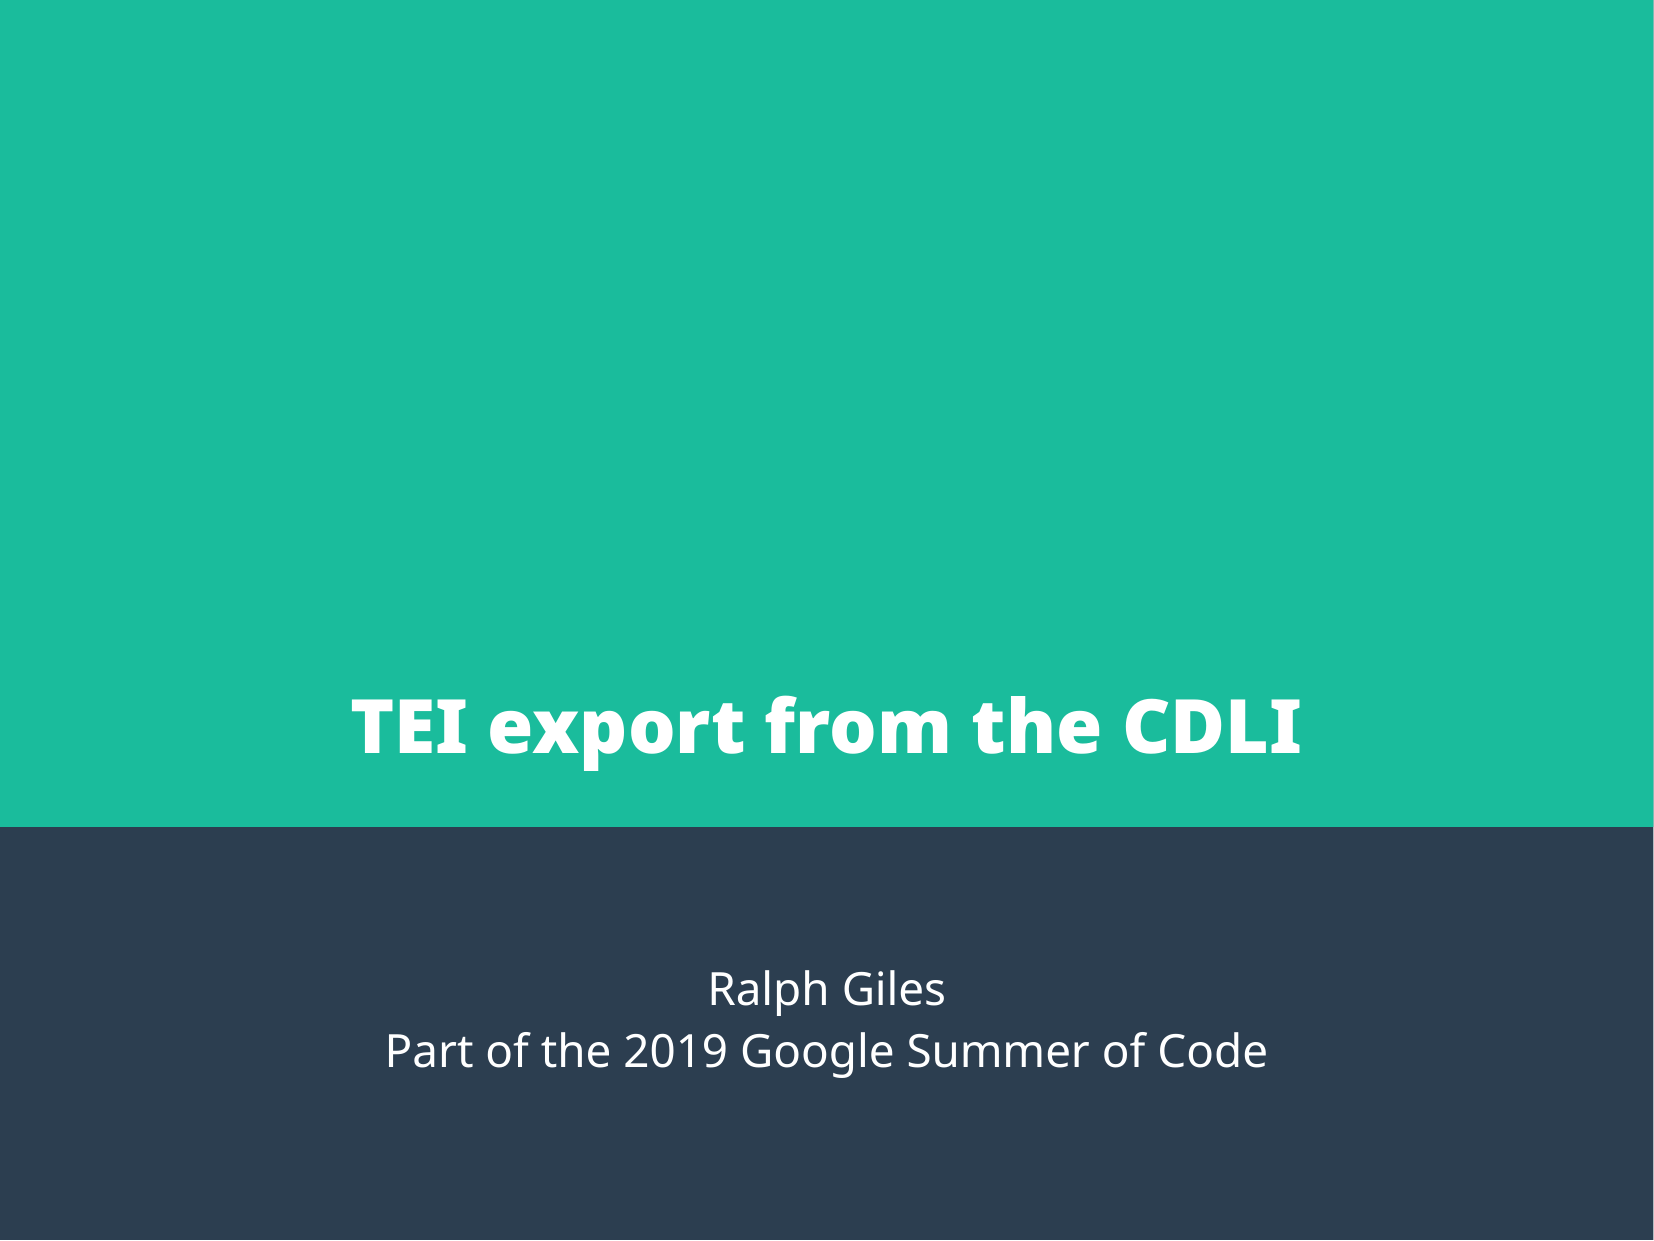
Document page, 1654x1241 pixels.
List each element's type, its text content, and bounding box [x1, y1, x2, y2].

subtitle Ralph Giles Part of the 2019 Google Summer of Code [59, 856, 1595, 1182]
title TEI export from the CDLI [59, 604, 1595, 793]
